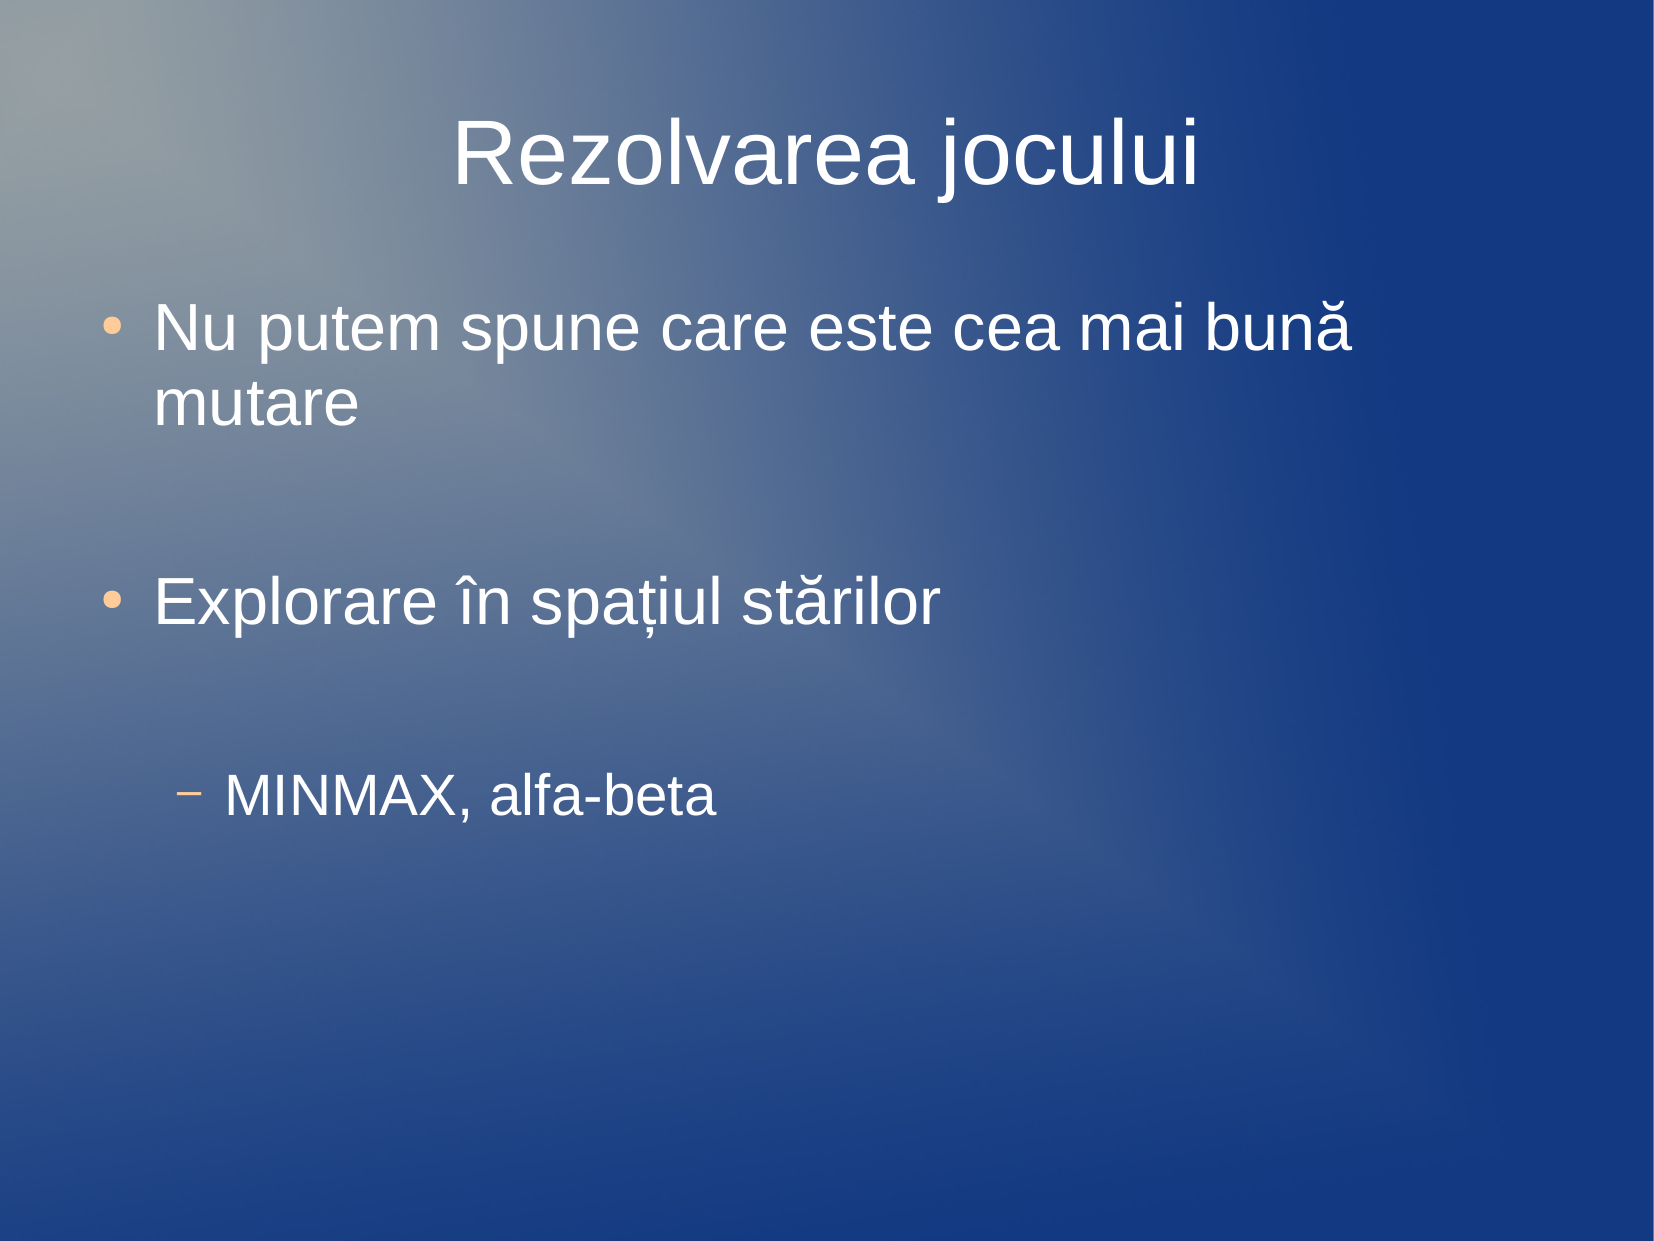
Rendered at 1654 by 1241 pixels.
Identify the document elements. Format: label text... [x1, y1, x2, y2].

title Rezolvarea jocului [82, 49, 1571, 257]
list Nu putem spune care este cea mai bună mutare Explorare în spațiul stărilor MINMAX, alfa-beta [82, 290, 1571, 1109]
picture [0, 0, 1654, 1241]
chart [768, 589, 887, 649]
